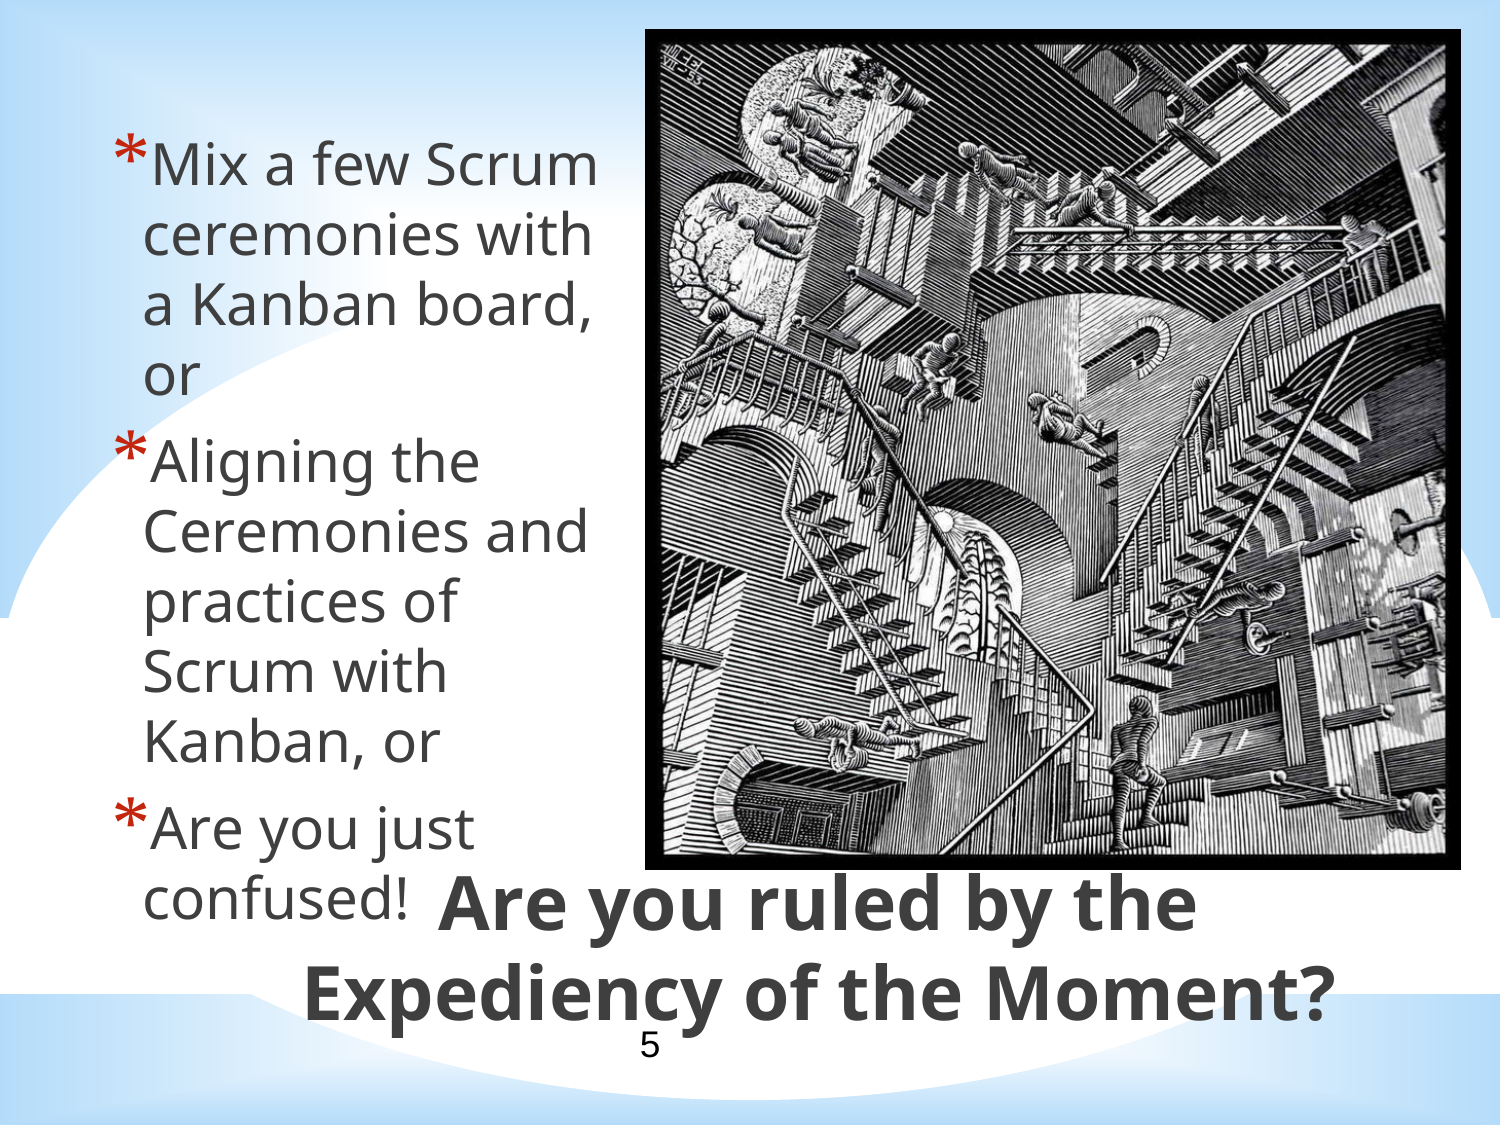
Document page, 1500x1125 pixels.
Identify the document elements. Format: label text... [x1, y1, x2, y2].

text_box <number> [624, 1036, 925, 1073]
list Mix a few Scrum ceremonies with a Kanban board, or Aligning the Ceremonies and practices of Scrum with Kanban, or Are you just confused! [90, 120, 645, 869]
title Are you ruled by the Expediency of the Moment? [285, 847, 1354, 1036]
picture [0, 0, 1500, 1125]
